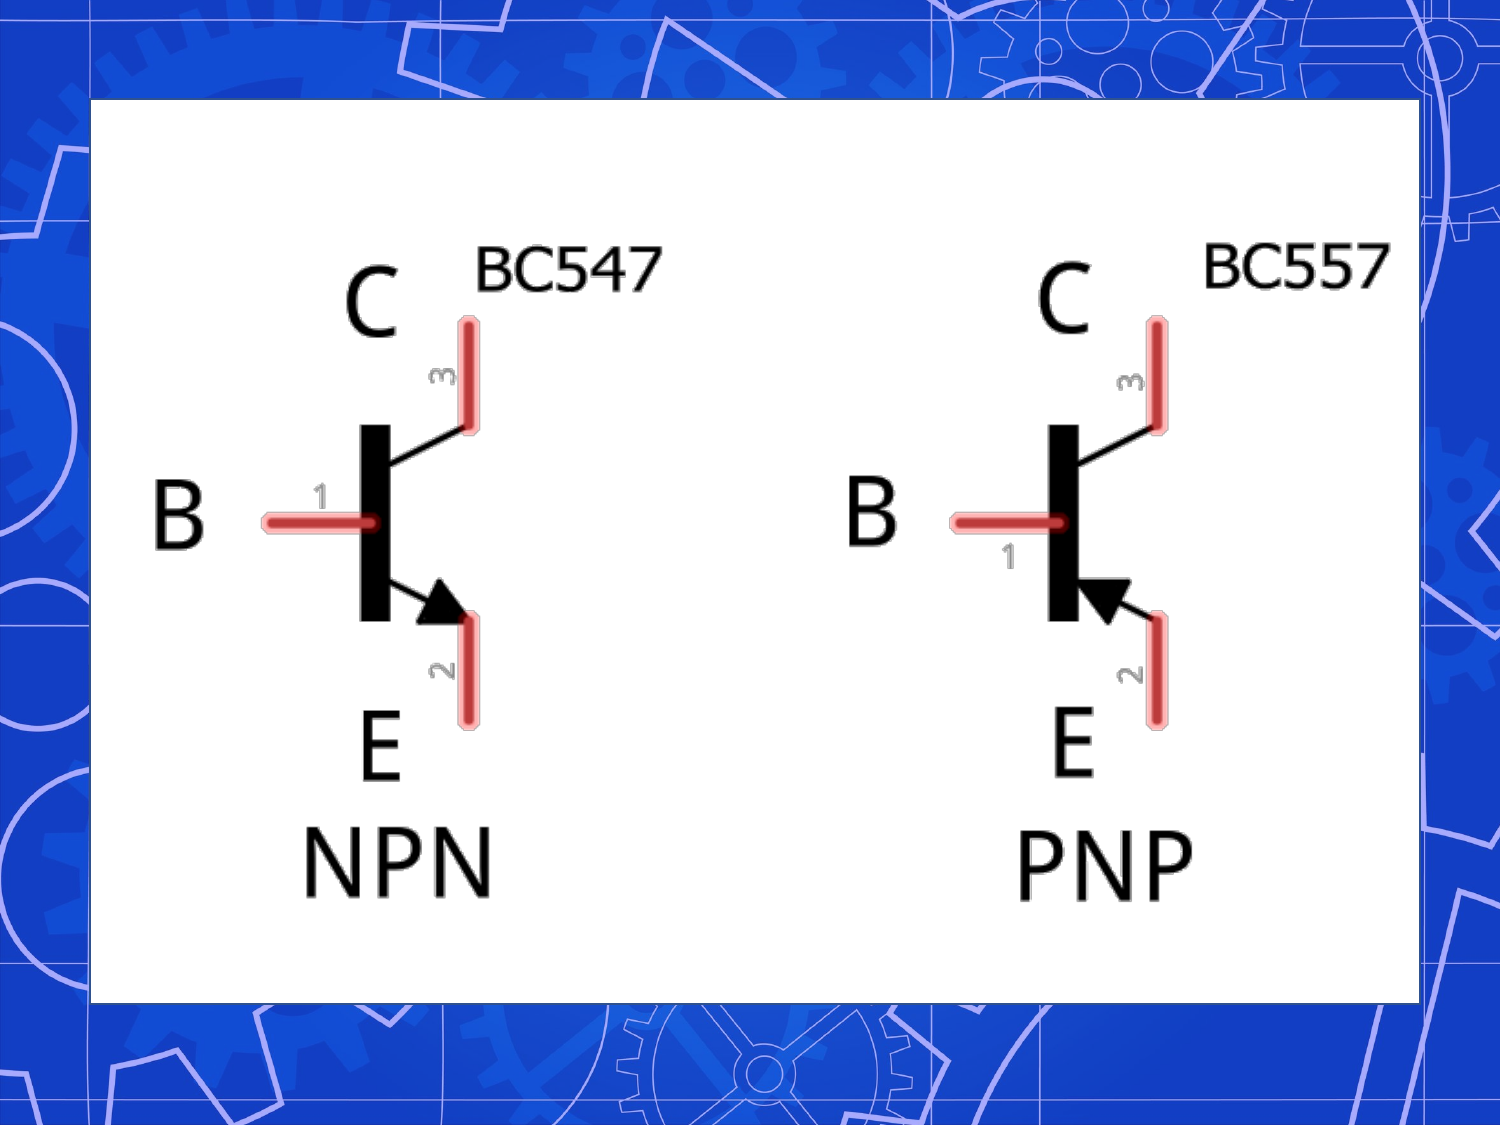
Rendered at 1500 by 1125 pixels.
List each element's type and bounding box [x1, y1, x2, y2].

text_box [90, 99, 1420, 165]
picture [45, 165, 1500, 1004]
